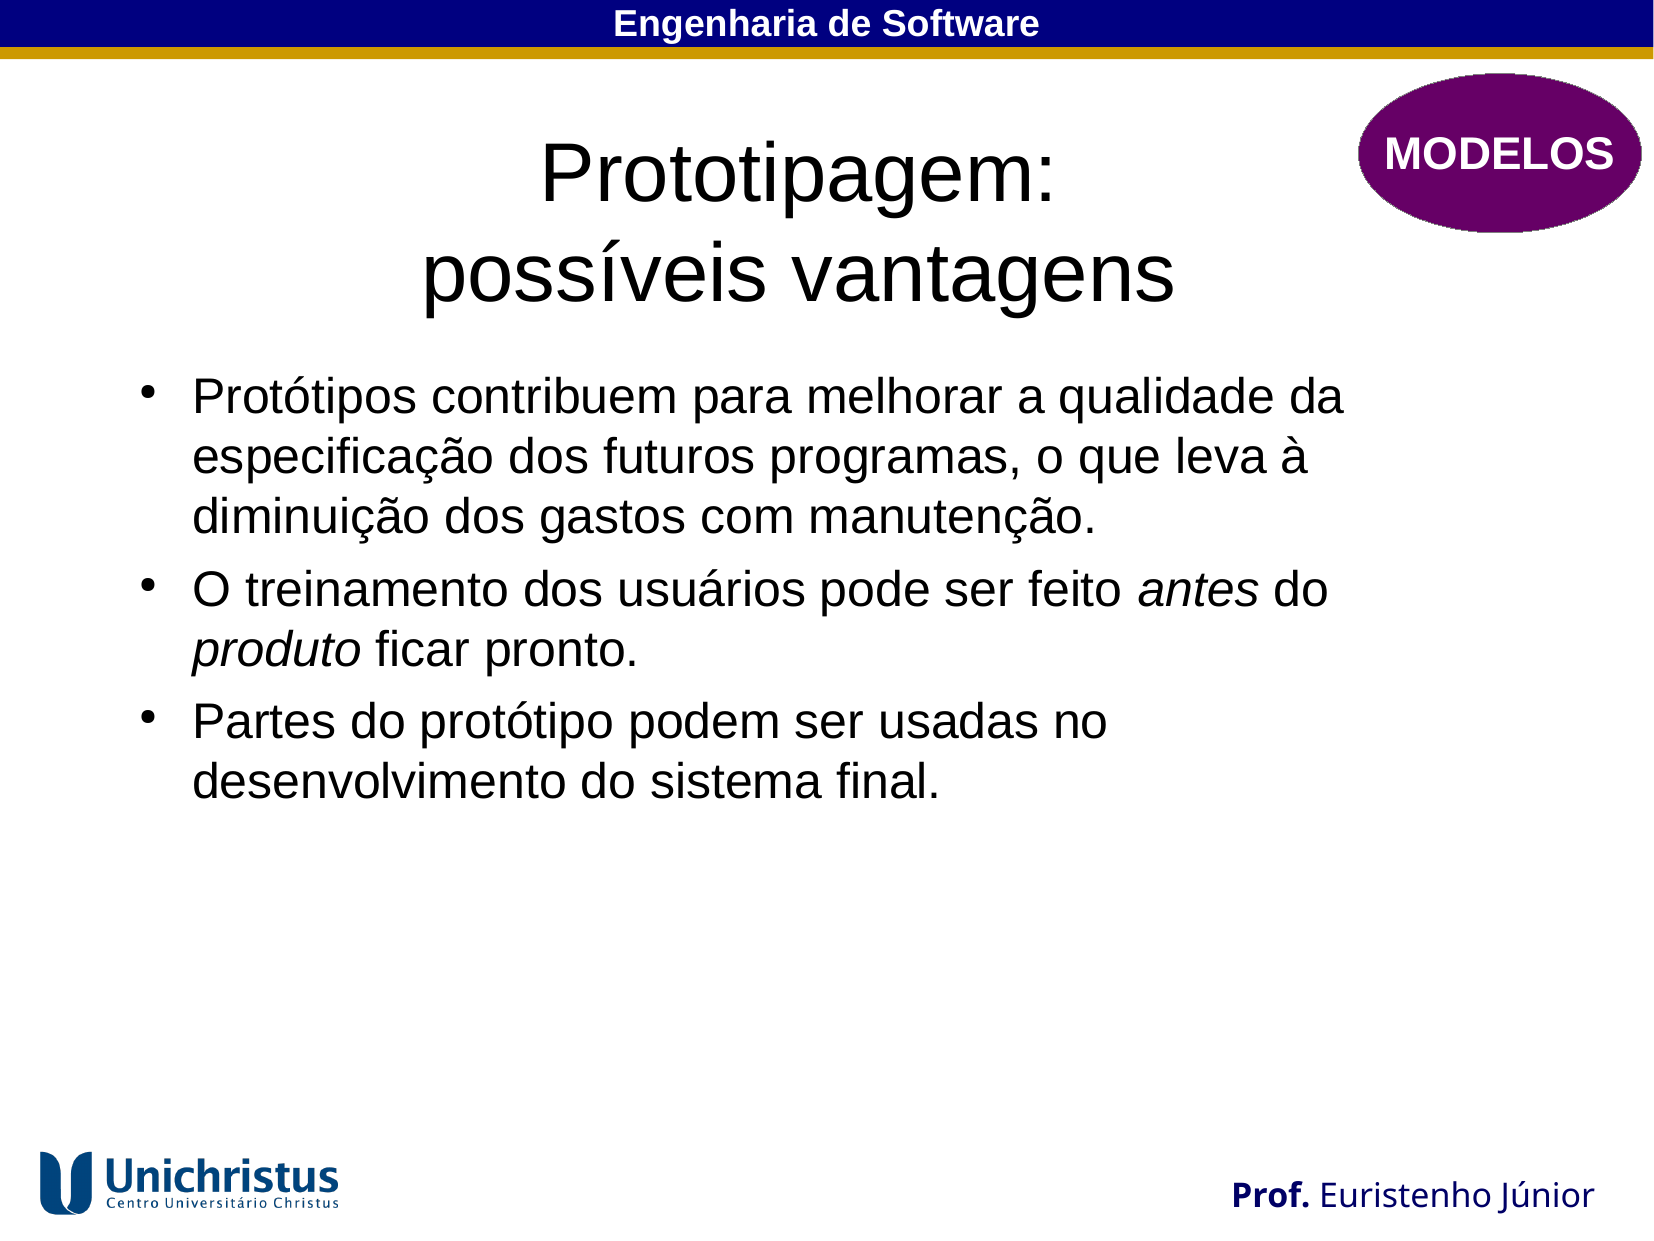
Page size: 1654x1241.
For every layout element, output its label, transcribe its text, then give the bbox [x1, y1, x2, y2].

picture [35, 1148, 343, 1217]
list Protótipos contribuem para melhorar a qualidade da especificação dos futuros programas, o que leva à diminuição dos gastos com manutenção. O treinamento dos usuários pode ser feito antes do produto ficar pronto. Partes do protótipo podem ser usadas no desenvolvimento do sistema final. [106, 355, 1457, 1099]
text_box [0, 47, 1654, 60]
text_box Engenharia de Software [0, 0, 1654, 47]
text_box MODELOS [1360, 73, 1642, 233]
text_box Prof. Euristenho Júnior [1216, 1163, 1654, 1224]
title Prototipagem: possíveis vantagens [106, 138, 1457, 326]
